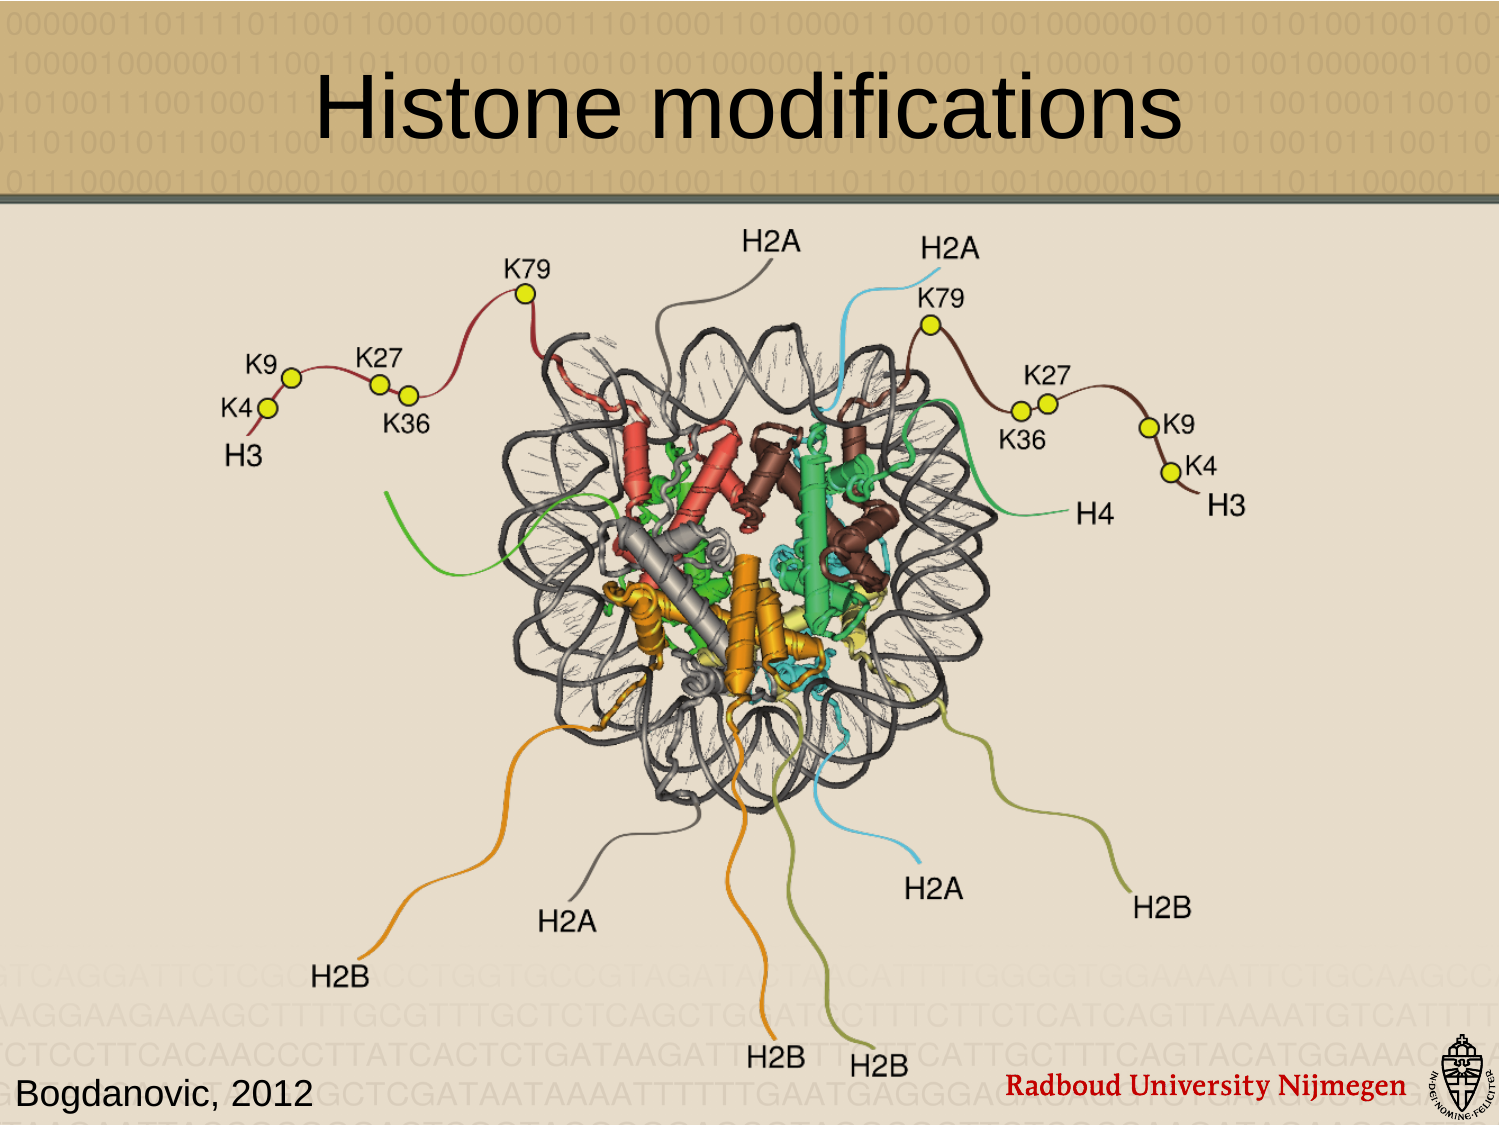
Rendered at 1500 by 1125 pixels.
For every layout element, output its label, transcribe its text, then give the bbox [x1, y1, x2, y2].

title Histone modifications [75, 7, 1425, 196]
text_box Bogdanovic, 2012 [0, 1061, 329, 1122]
picture [0, 1, 1500, 1125]
